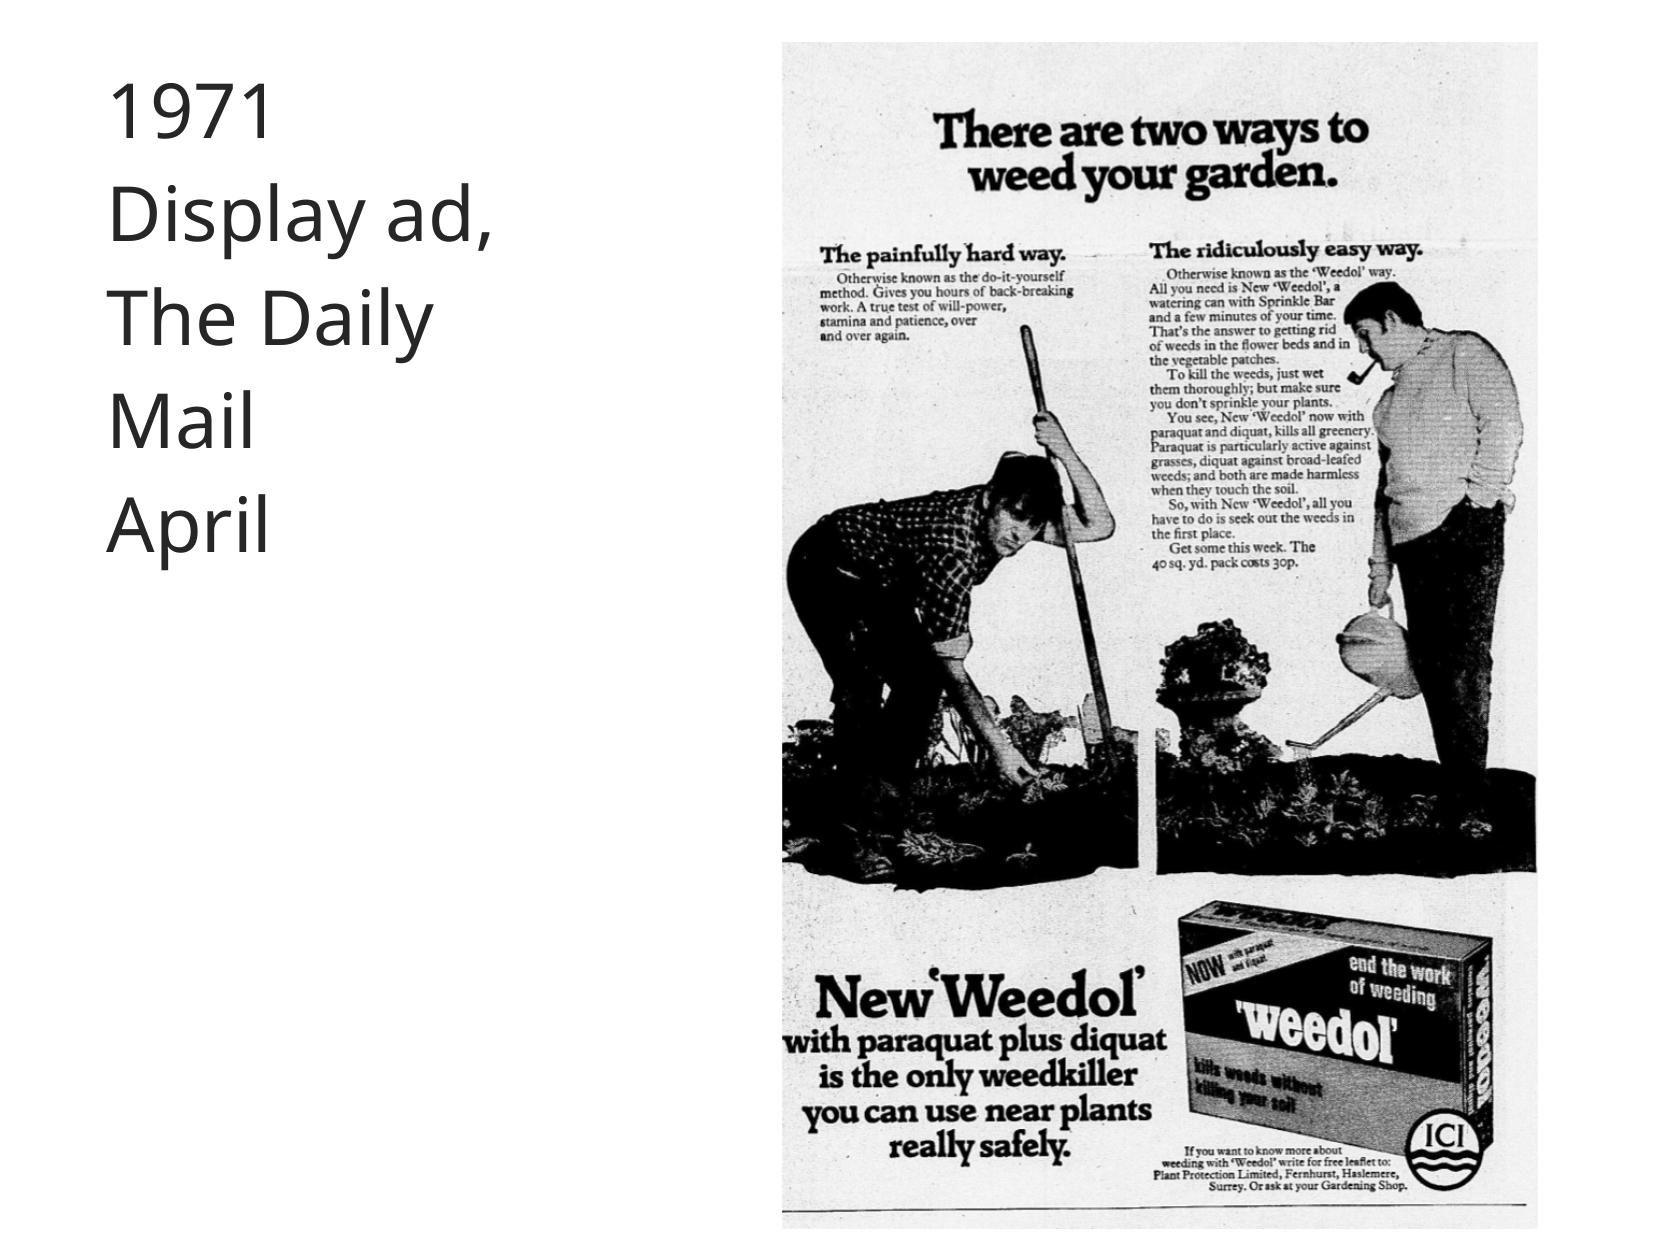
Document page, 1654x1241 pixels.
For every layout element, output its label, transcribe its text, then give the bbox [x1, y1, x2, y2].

picture [779, 42, 1538, 1229]
text_box 1971 Display ad, The Daily Mail April [91, 49, 591, 402]
